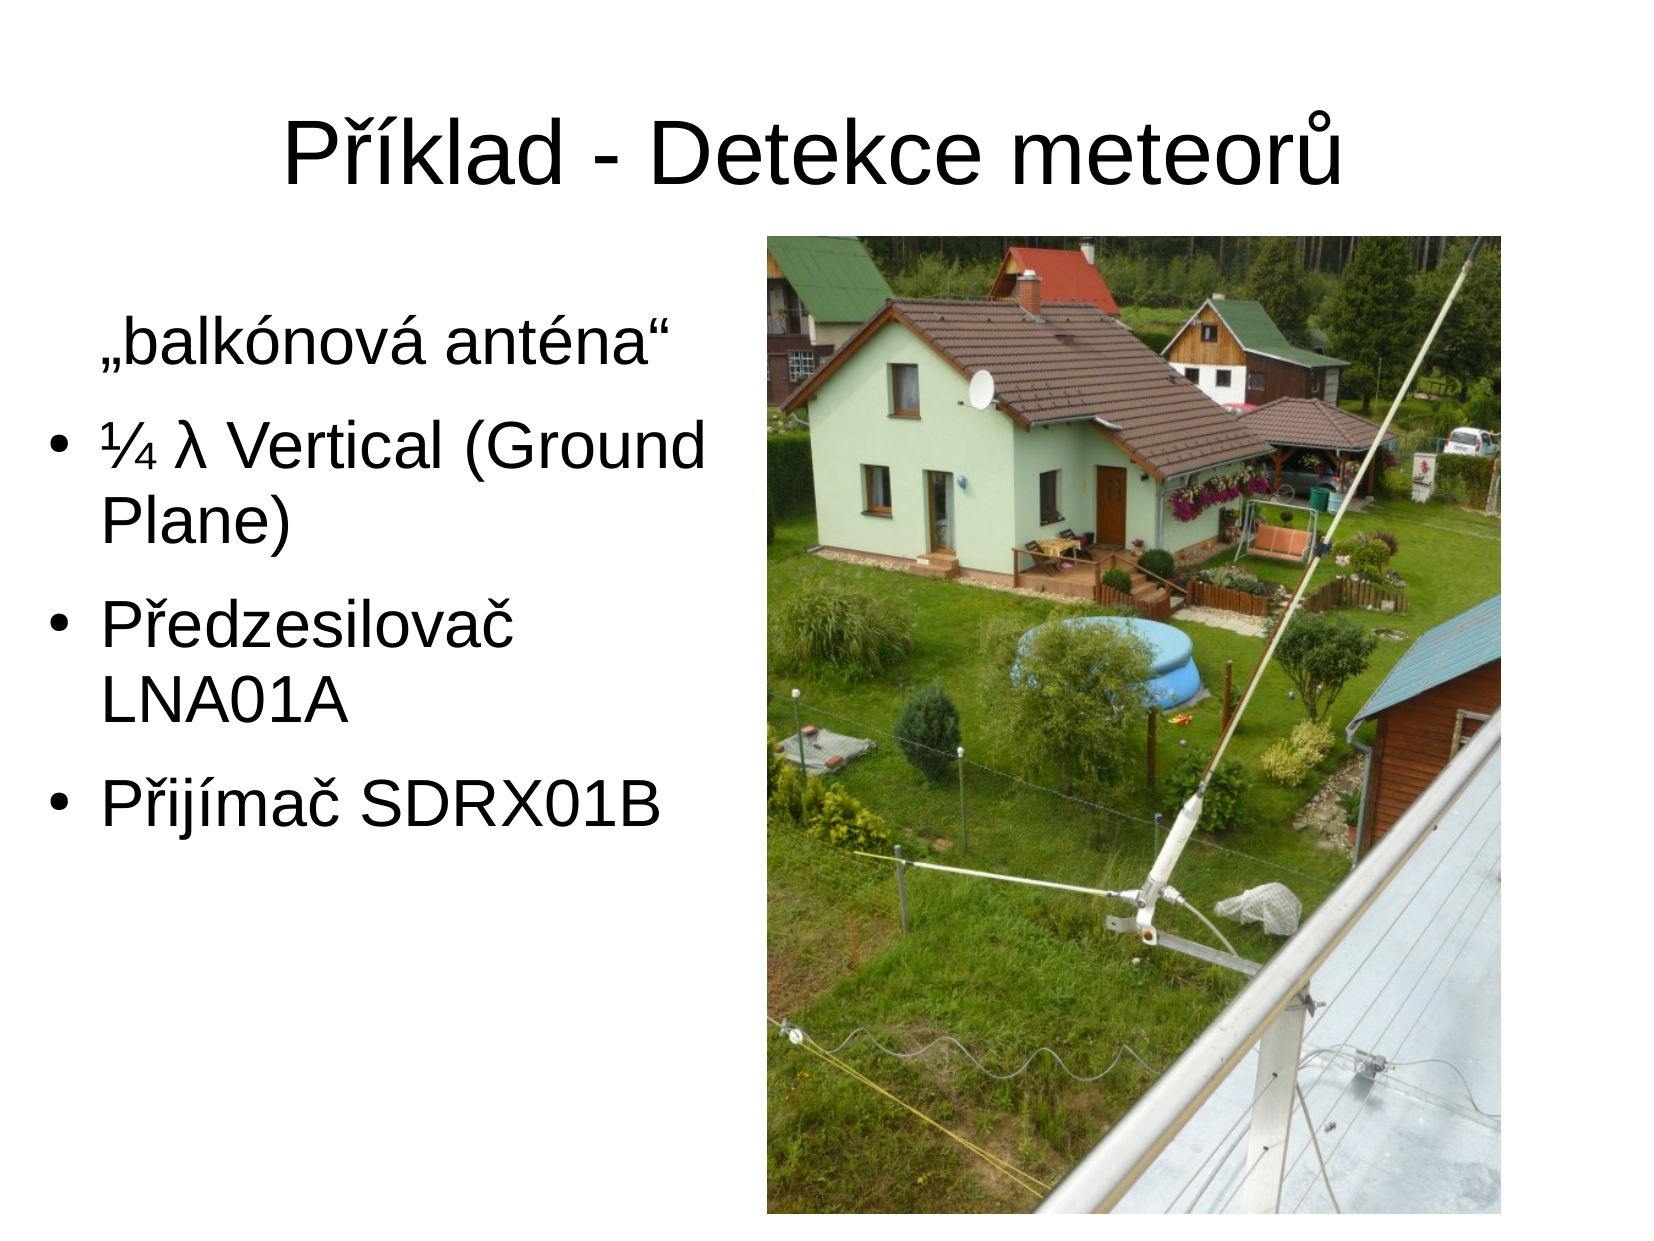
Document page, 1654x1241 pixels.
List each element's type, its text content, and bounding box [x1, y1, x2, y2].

list „balkónová anténa“ ¼ λ Vertical (Ground Plane) Předzesilovač LNA01A Přijímač SDRX01B [29, 303, 715, 1123]
picture [767, 236, 1501, 1214]
title Příklad - Detekce meteorů [82, 49, 1571, 257]
